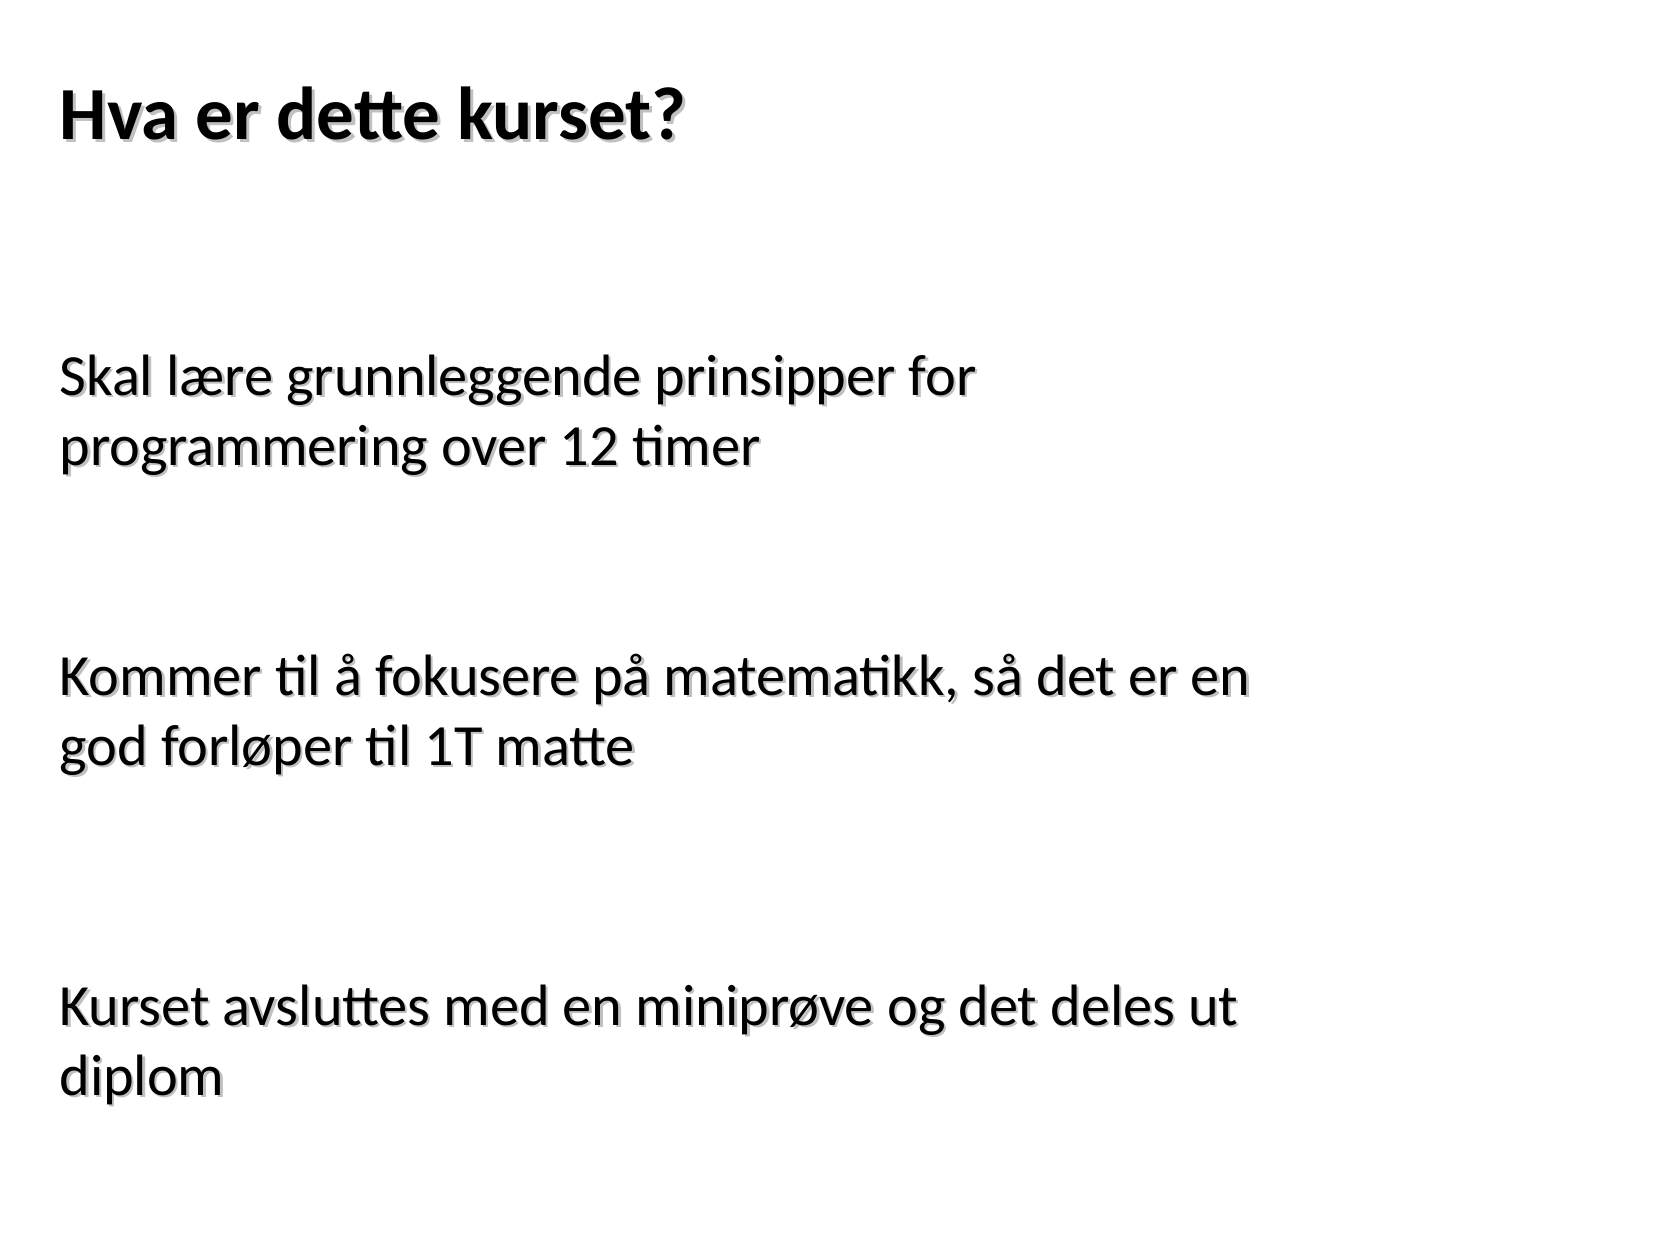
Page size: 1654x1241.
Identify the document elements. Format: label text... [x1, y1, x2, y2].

text_box Hva er dette kurset? [44, 56, 1653, 285]
text_box Kommer til å fokusere på matematikk, så det er en god forløper til 1T matte [44, 629, 1350, 858]
text_box Kurset avsluttes med en miniprøve og det deles ut diplom [44, 959, 1350, 1188]
text_box Skal lære grunnleggende prinsipper for programmering over 12 timer [44, 329, 1350, 558]
